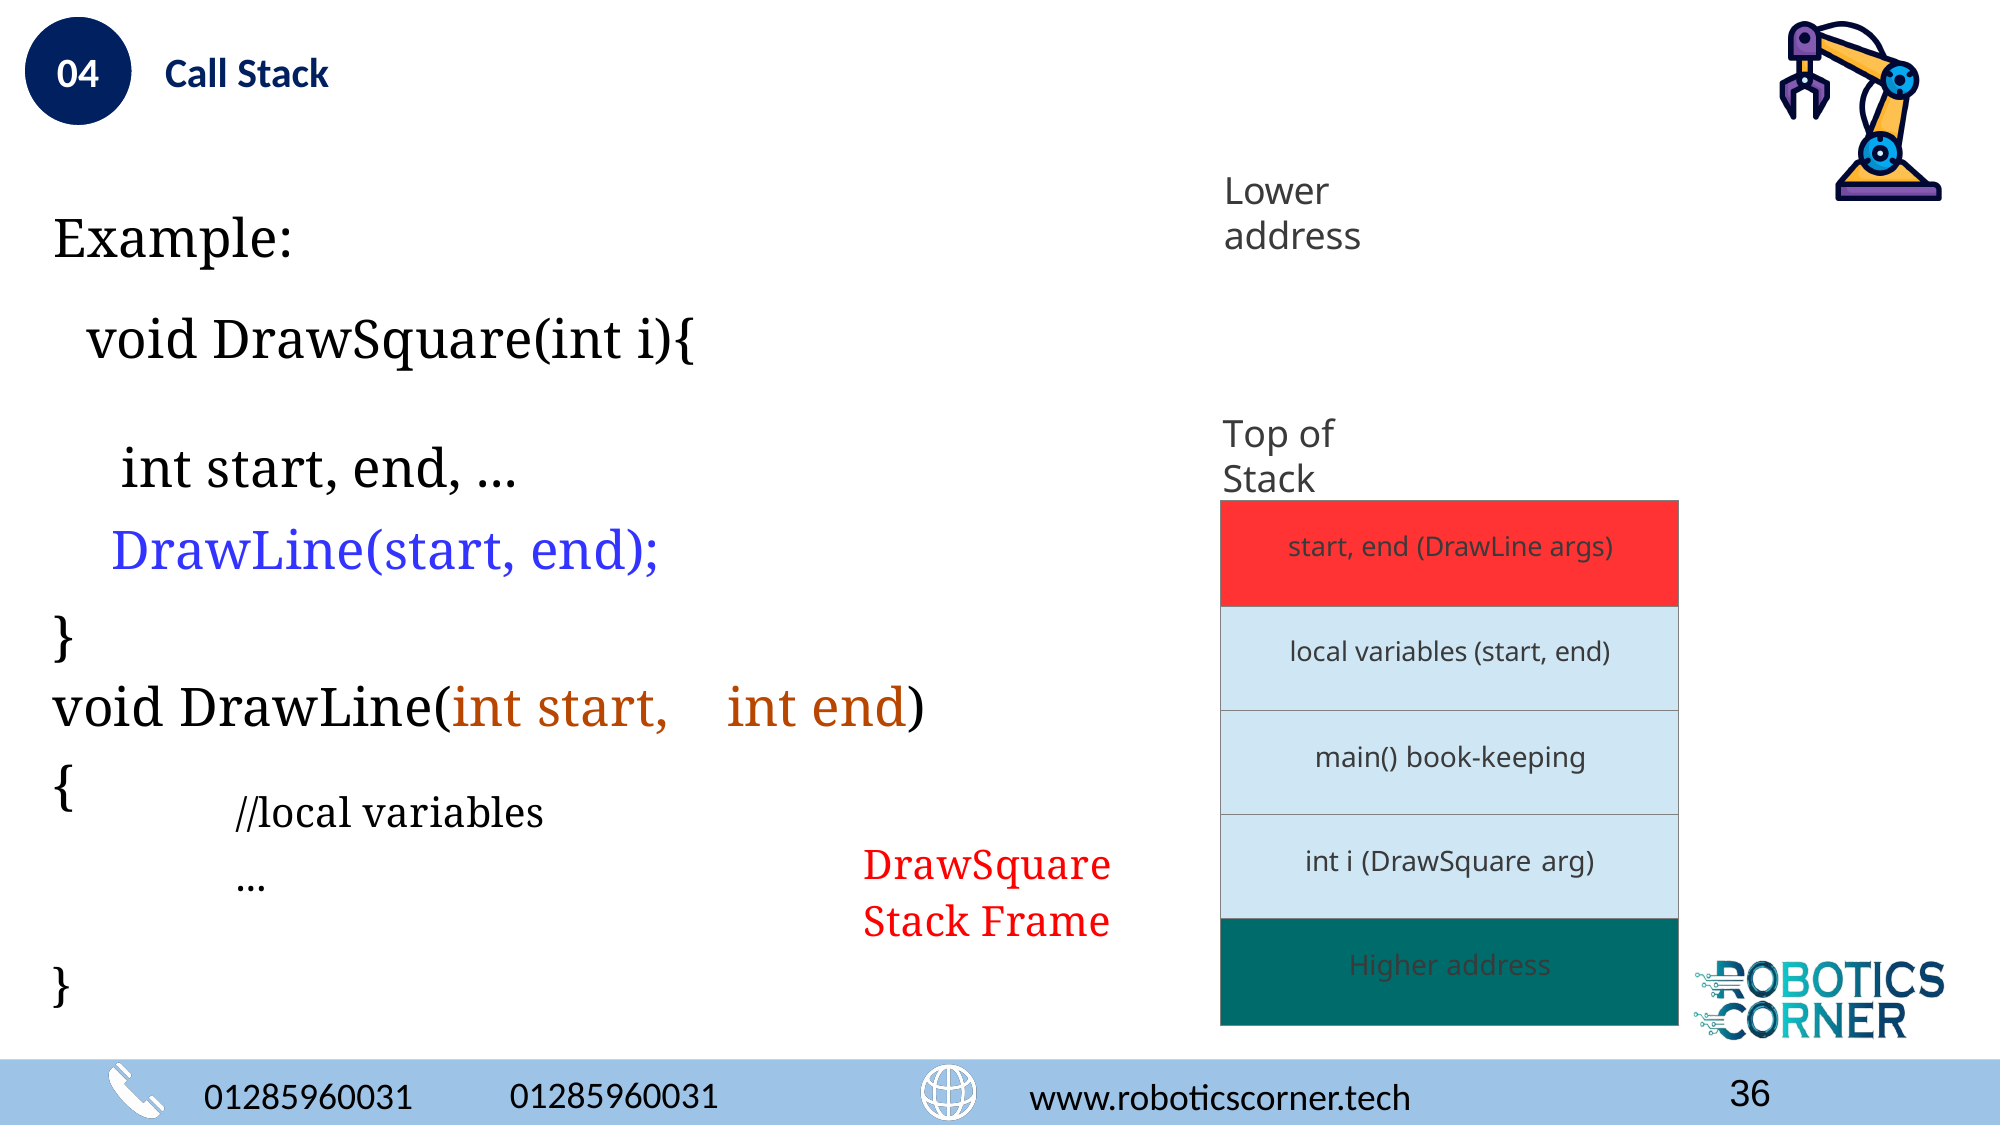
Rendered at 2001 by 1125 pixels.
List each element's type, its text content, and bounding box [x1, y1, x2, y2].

table_cell local variables (start, end) [1221, 607, 1678, 710]
picture [1771, 21, 1950, 201]
text_box } void DrawLine(int start, int end) [49, 594, 1002, 738]
table_header start, end (DrawLine args) [1221, 501, 1678, 606]
table_cell main() book-keeping [1221, 711, 1678, 814]
table_cell int i (DrawSquare arg) [1221, 815, 1678, 918]
text_box Example: void DrawSquare(int i){ [51, 164, 779, 370]
picture [103, 1057, 170, 1124]
text_box Stack Frame [861, 892, 1173, 946]
table_cell Higher address [1221, 919, 1678, 1025]
text_box 04 [22, 14, 134, 128]
picture [1680, 859, 1953, 1125]
text_box Top of Stack [1220, 408, 1426, 501]
text_box Lower address [1221, 164, 1471, 258]
text_box } [45, 915, 421, 1014]
text_box int start, end, ... DrawLine(start, end); [109, 413, 737, 581]
text_box DrawSquare [861, 836, 1140, 888]
text_box //local variables ... [233, 769, 592, 900]
text_box <number> [1714, 1065, 1916, 1125]
picture [915, 1059, 981, 1125]
text_box Call Stack [150, 38, 622, 103]
text_box { [50, 749, 83, 816]
